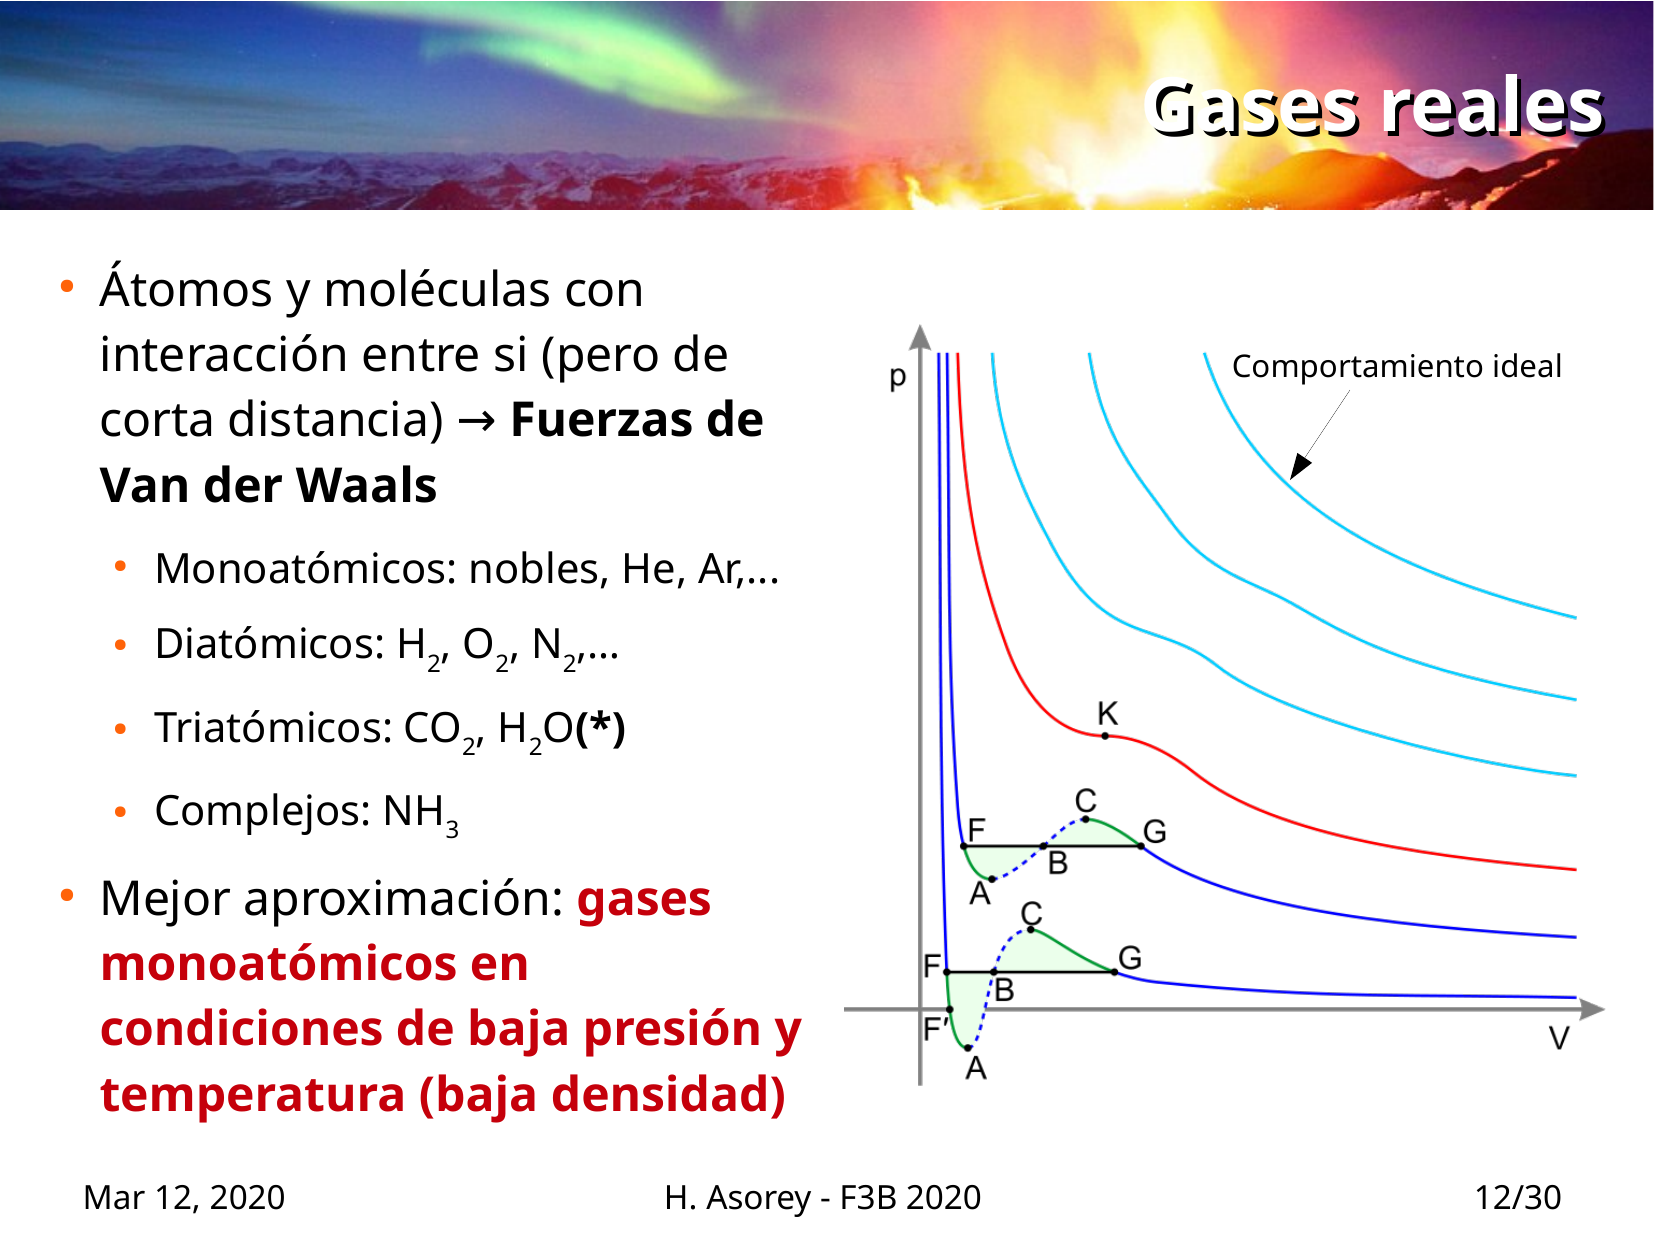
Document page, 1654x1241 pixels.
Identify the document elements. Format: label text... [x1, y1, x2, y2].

text_box Comportamiento ideal [1217, 336, 1597, 391]
picture [844, 324, 1606, 1086]
title Gases reales [45, 15, 1606, 191]
picture [0, 1, 1654, 210]
list Átomos y moléculas con interacción entre si (pero de corta distancia) → Fuerzas de Van der Waals Monoatómicos: nobles, He, Ar,... Diatómicos: H2, O2, N2,… Triatómicos: CO2, H2O(*) Complejos: NH3 Mejor aproximación: gases monoatómicos en condiciones de baja presión y temperatura (baja densidad) [45, 255, 807, 1156]
